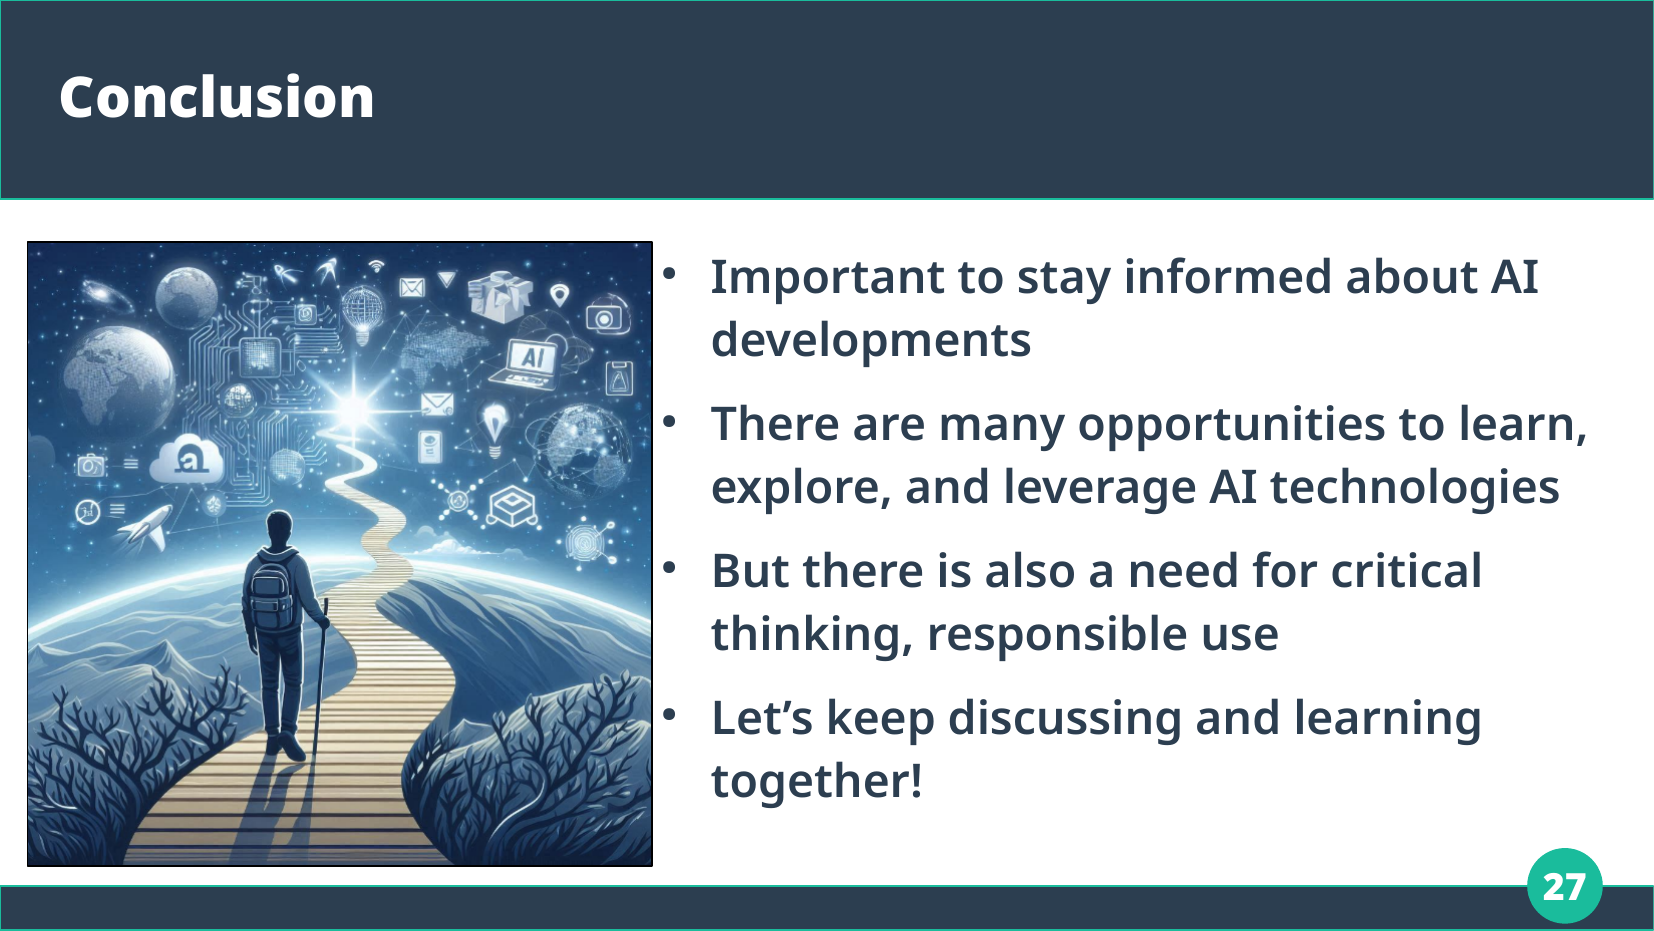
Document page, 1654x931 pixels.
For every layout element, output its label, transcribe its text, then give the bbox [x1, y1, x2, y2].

picture [28, 242, 652, 866]
list Important to stay informed about AI developments There are many opportunities to learn, explore, and leverage AI technologies But there is also a need for critical thinking, responsible use Let’s keep discussing and learning together! [653, 243, 1595, 864]
title Conclusion [59, 37, 1595, 156]
